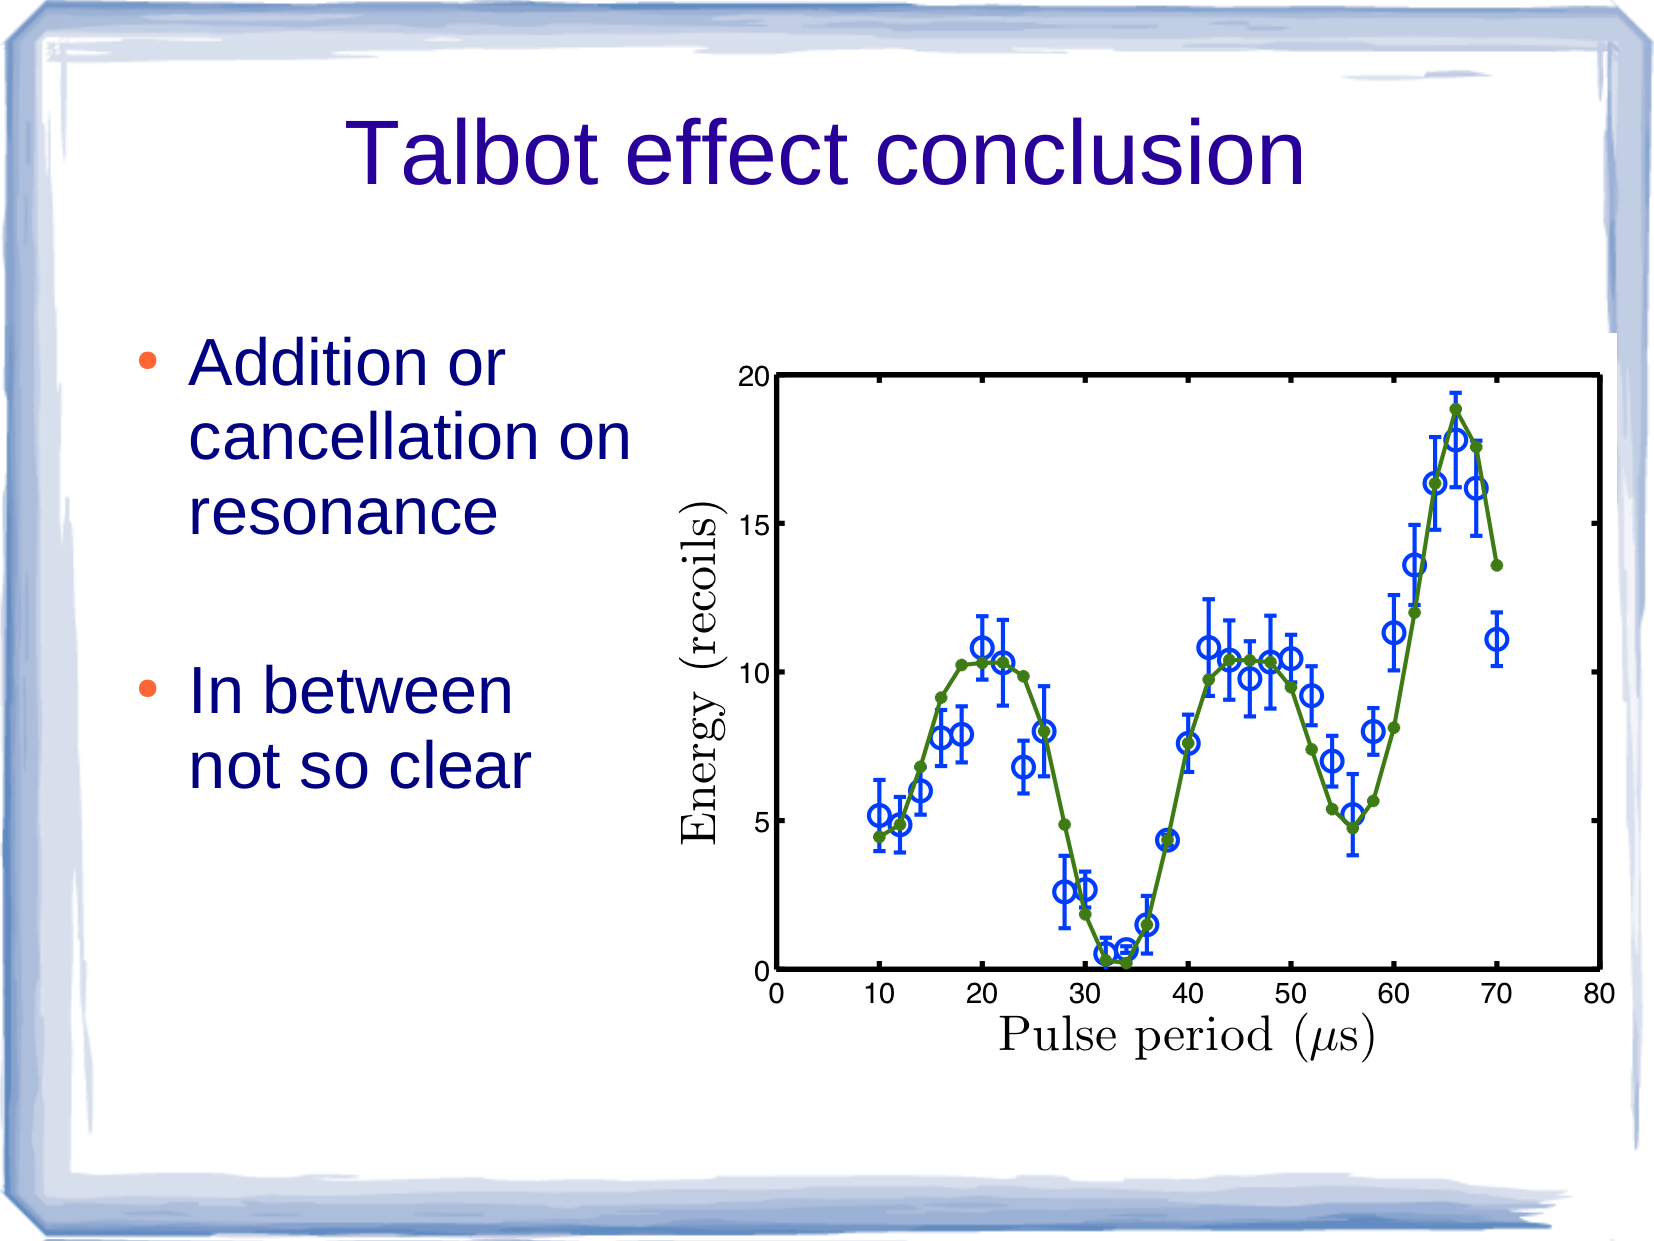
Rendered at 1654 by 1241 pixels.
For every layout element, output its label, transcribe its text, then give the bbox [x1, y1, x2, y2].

title Talbot effect conclusion [82, 49, 1571, 257]
picture [0, 0, 1654, 1241]
list Addition or cancellation on resonance In between not so clear [118, 324, 827, 1144]
